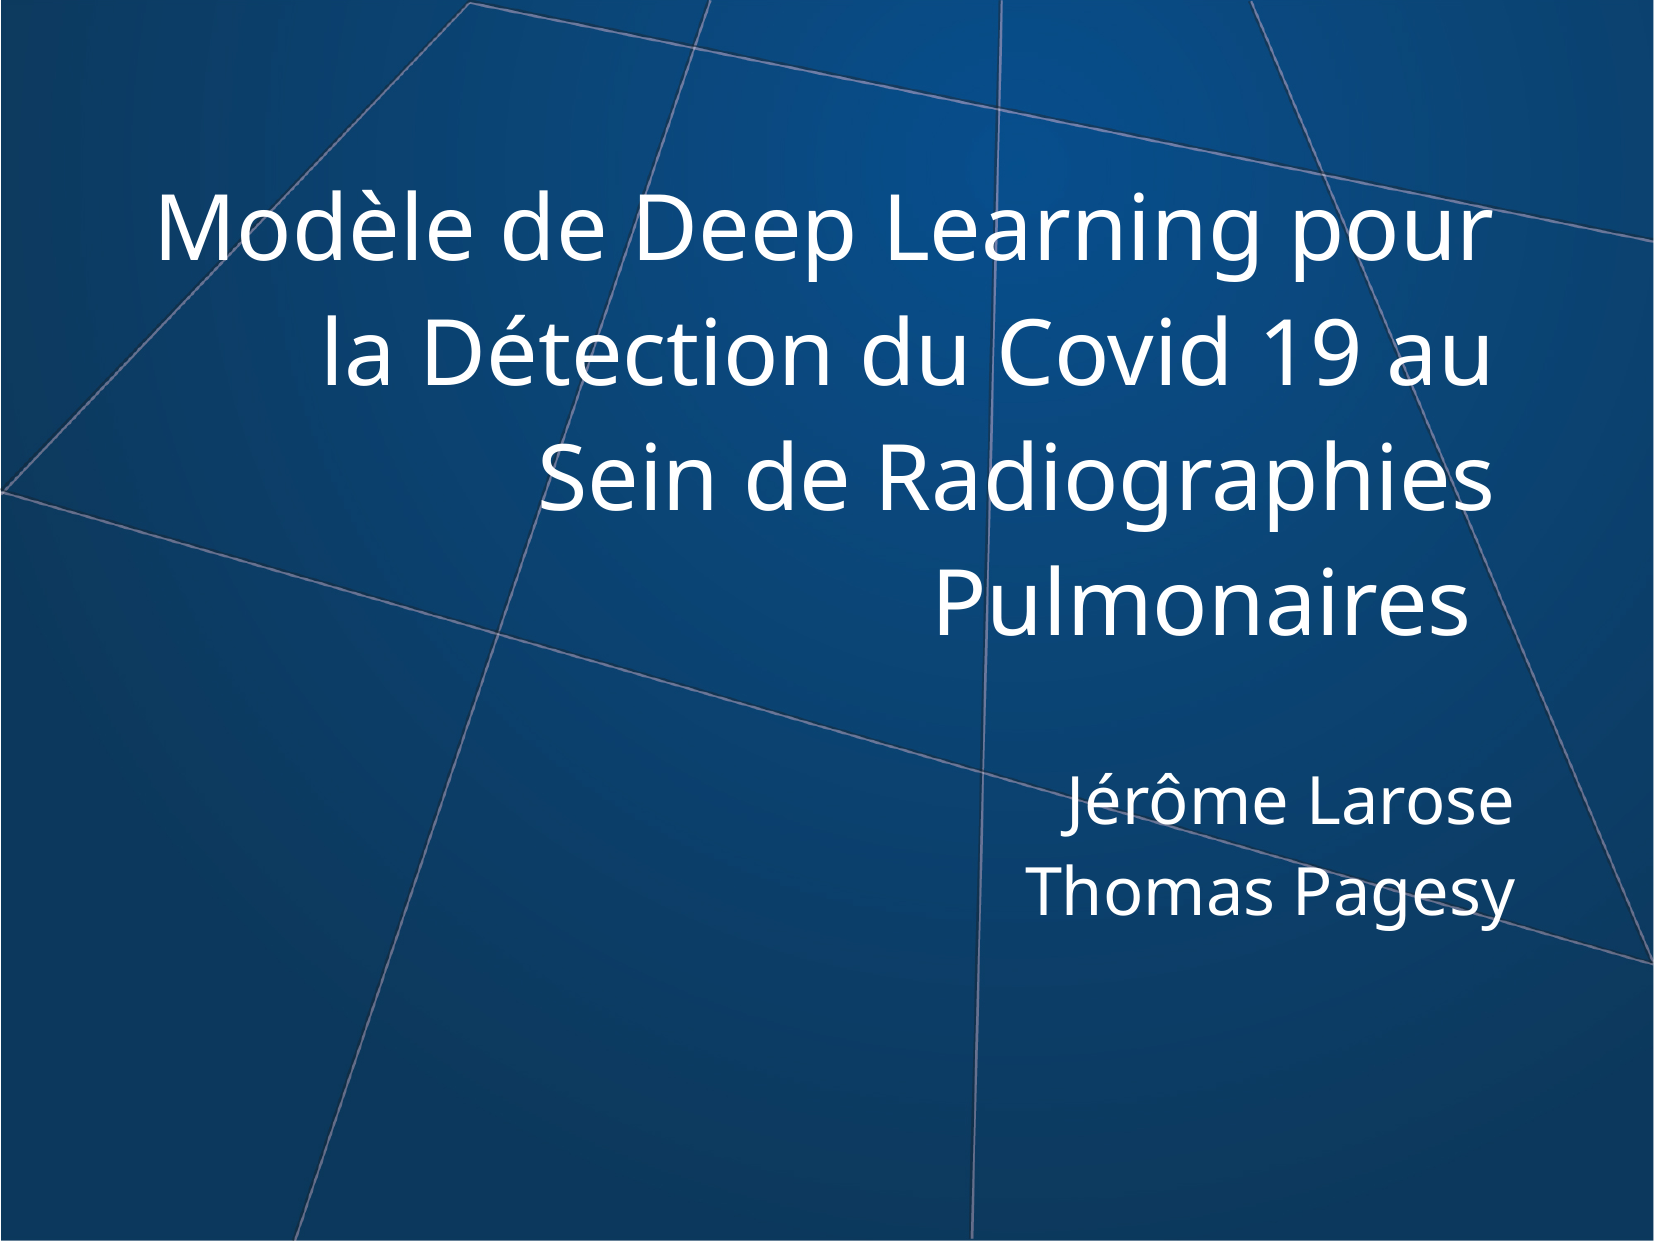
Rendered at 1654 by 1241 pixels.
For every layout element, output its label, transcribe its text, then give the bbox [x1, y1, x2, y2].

picture [0, 0, 1654, 1241]
title Modèle de Deep Learning pour la Détection du Covid 19 au Sein de Radiographies Pulmonaires [150, 223, 1497, 602]
subtitle Jérôme Larose Thomas Pagesy [825, 752, 1516, 936]
